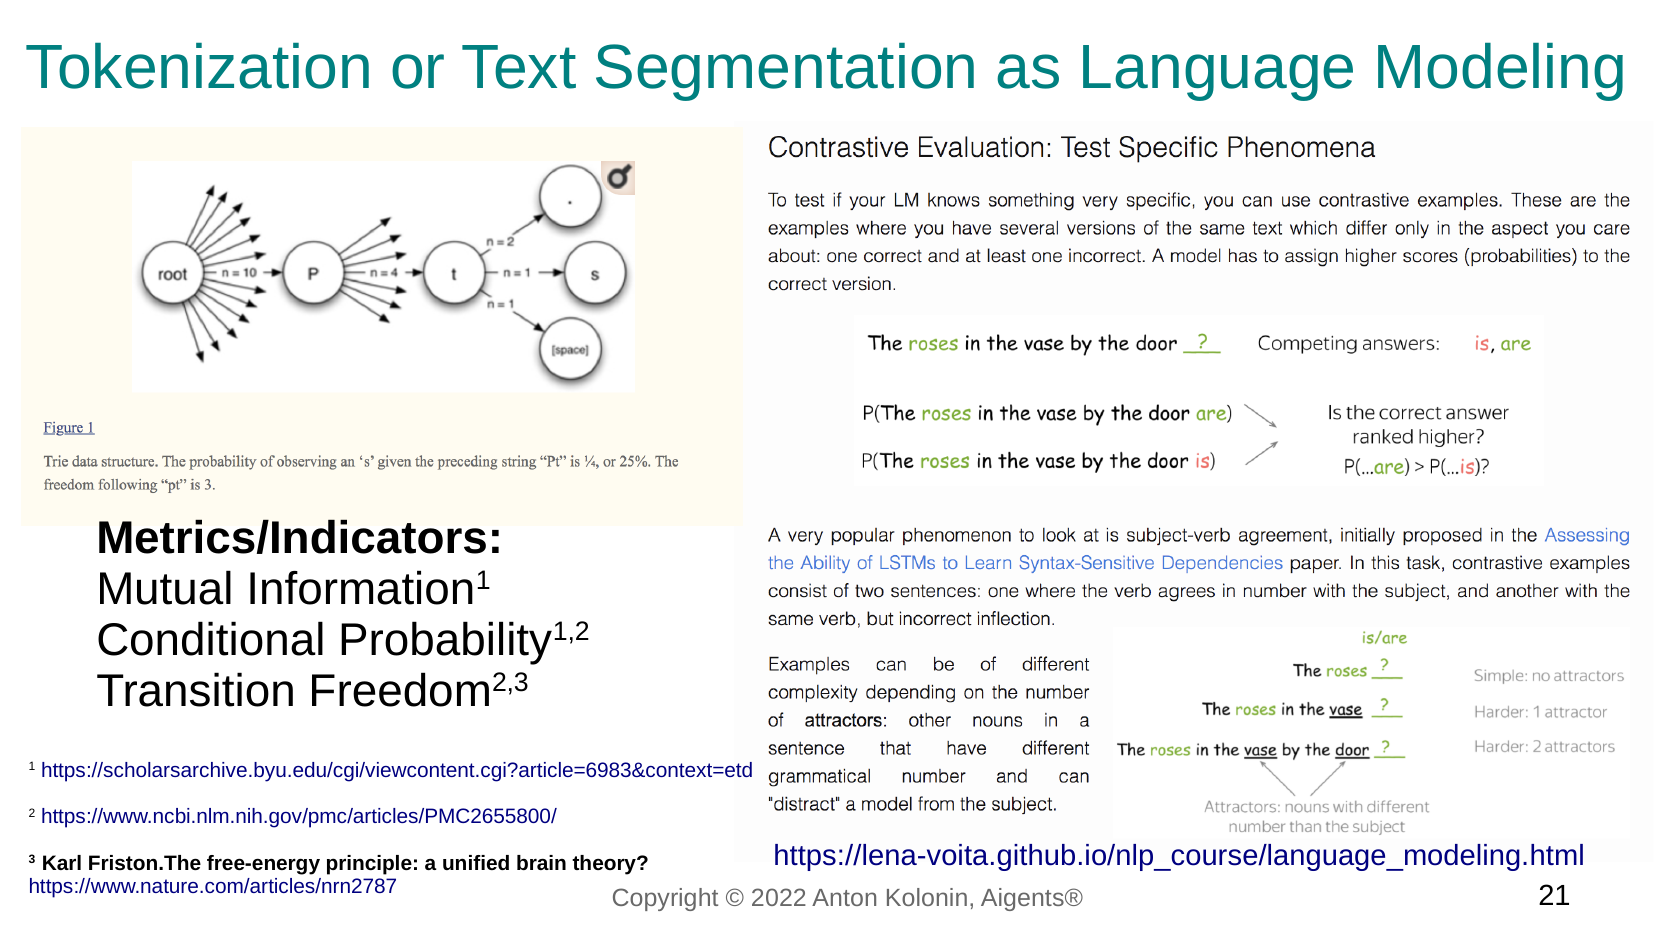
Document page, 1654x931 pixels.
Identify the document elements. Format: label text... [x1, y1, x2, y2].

picture [21, 121, 1654, 862]
text_box Tokenization or Text Segmentation as Language Modeling [0, 0, 1630, 135]
text_box 1 https://scholarsarchive.byu.edu/cgi/viewcontent.cgi?article=6983&context=etd 2 https://www.ncbi.nlm.nih.gov/pmc/articles/PMC2655800/ 3 Karl Friston.The free-energy principle: a unified brain theory? https://www.nature.com/articles/nrn2787 [13, 751, 794, 906]
text_box https://lena-voita.github.io/nlp_course/language_modeling.html [794, 831, 1601, 880]
text_box Metrics/Indicators: Mutual Information1 Conditional Probability1,2 Transition Freedom2,3 [81, 504, 605, 749]
